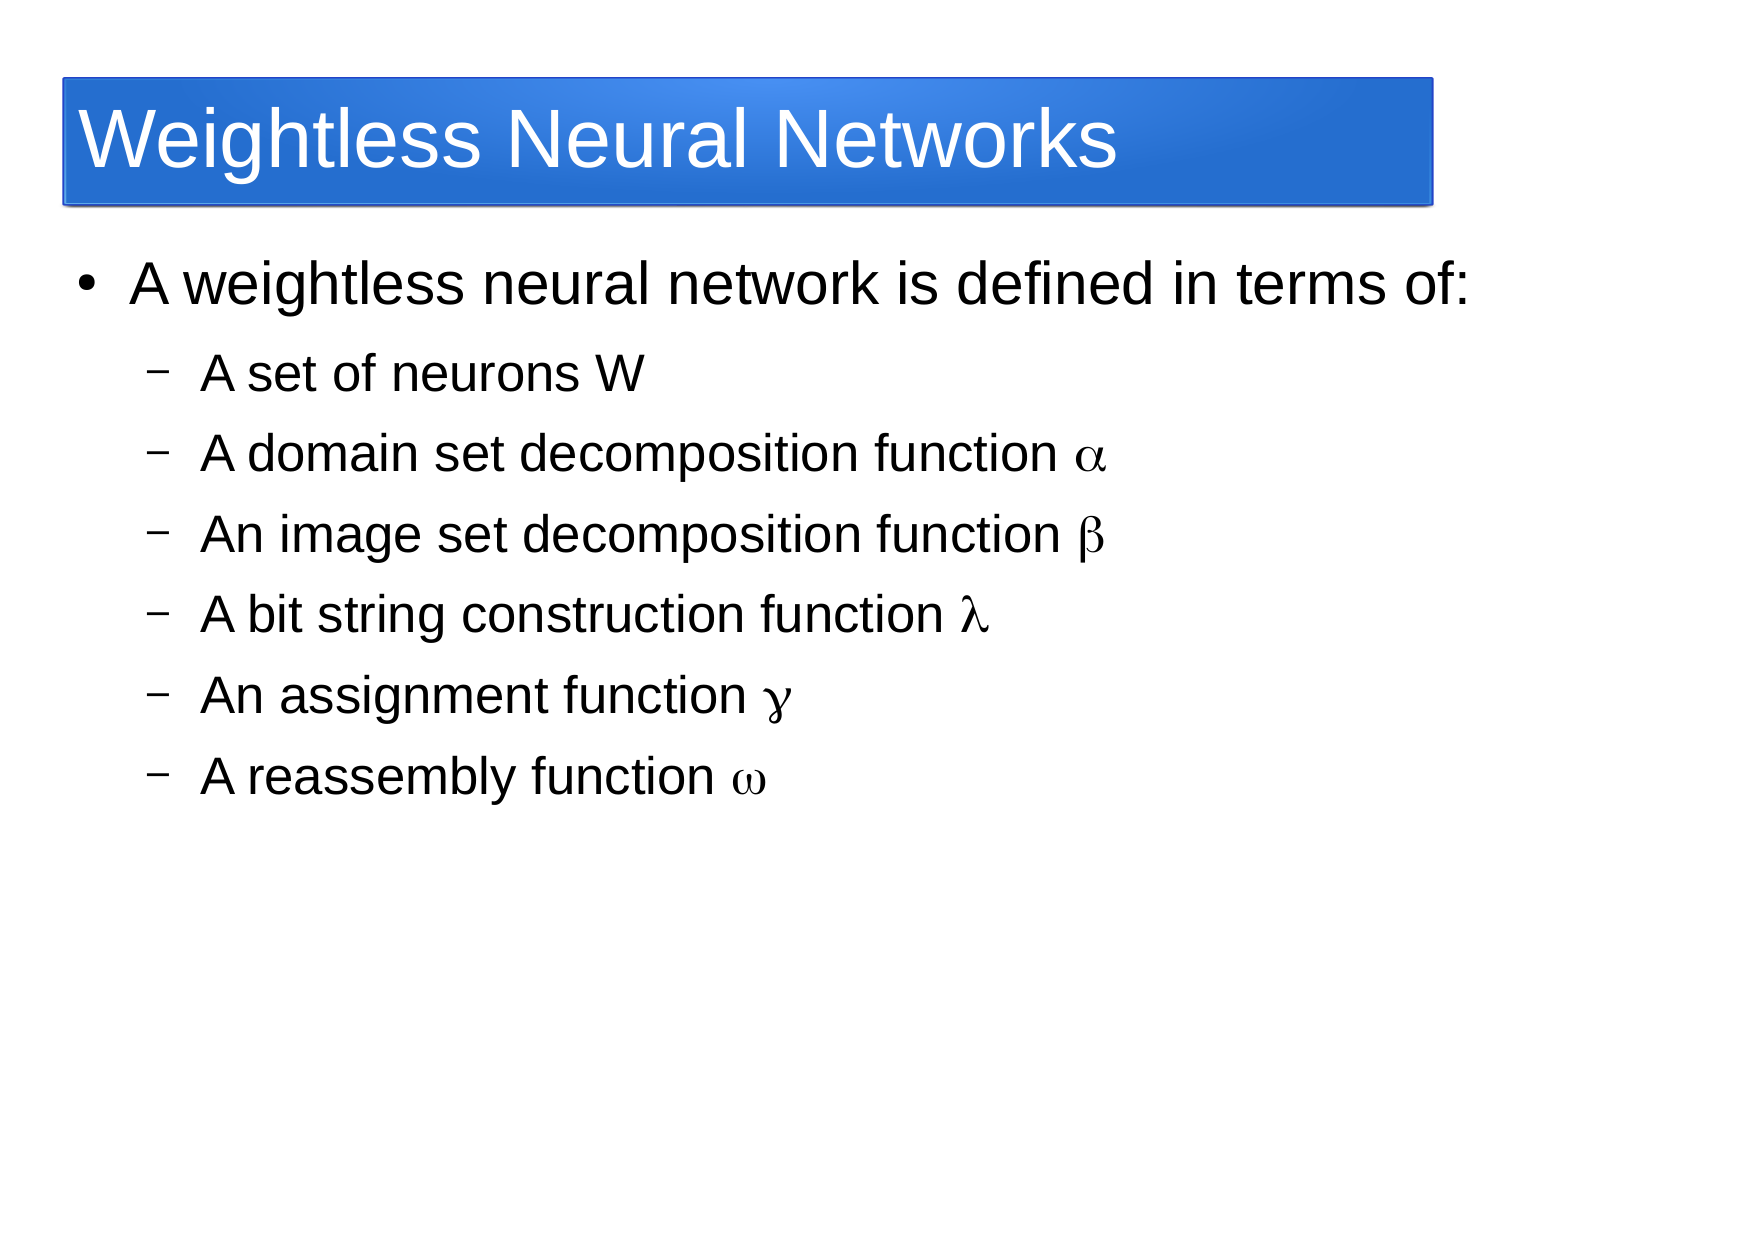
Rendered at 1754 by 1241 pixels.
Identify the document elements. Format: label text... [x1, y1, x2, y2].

title Weightless Neural Networks [78, 80, 1429, 198]
list A weightless neural network is defined in terms of: A set of neurons W A domain set decomposition function α An image set decomposition function β A bit string construction function λ An assignment function γ A reassembly function w [58, 249, 1696, 1051]
picture [58, 77, 1439, 209]
